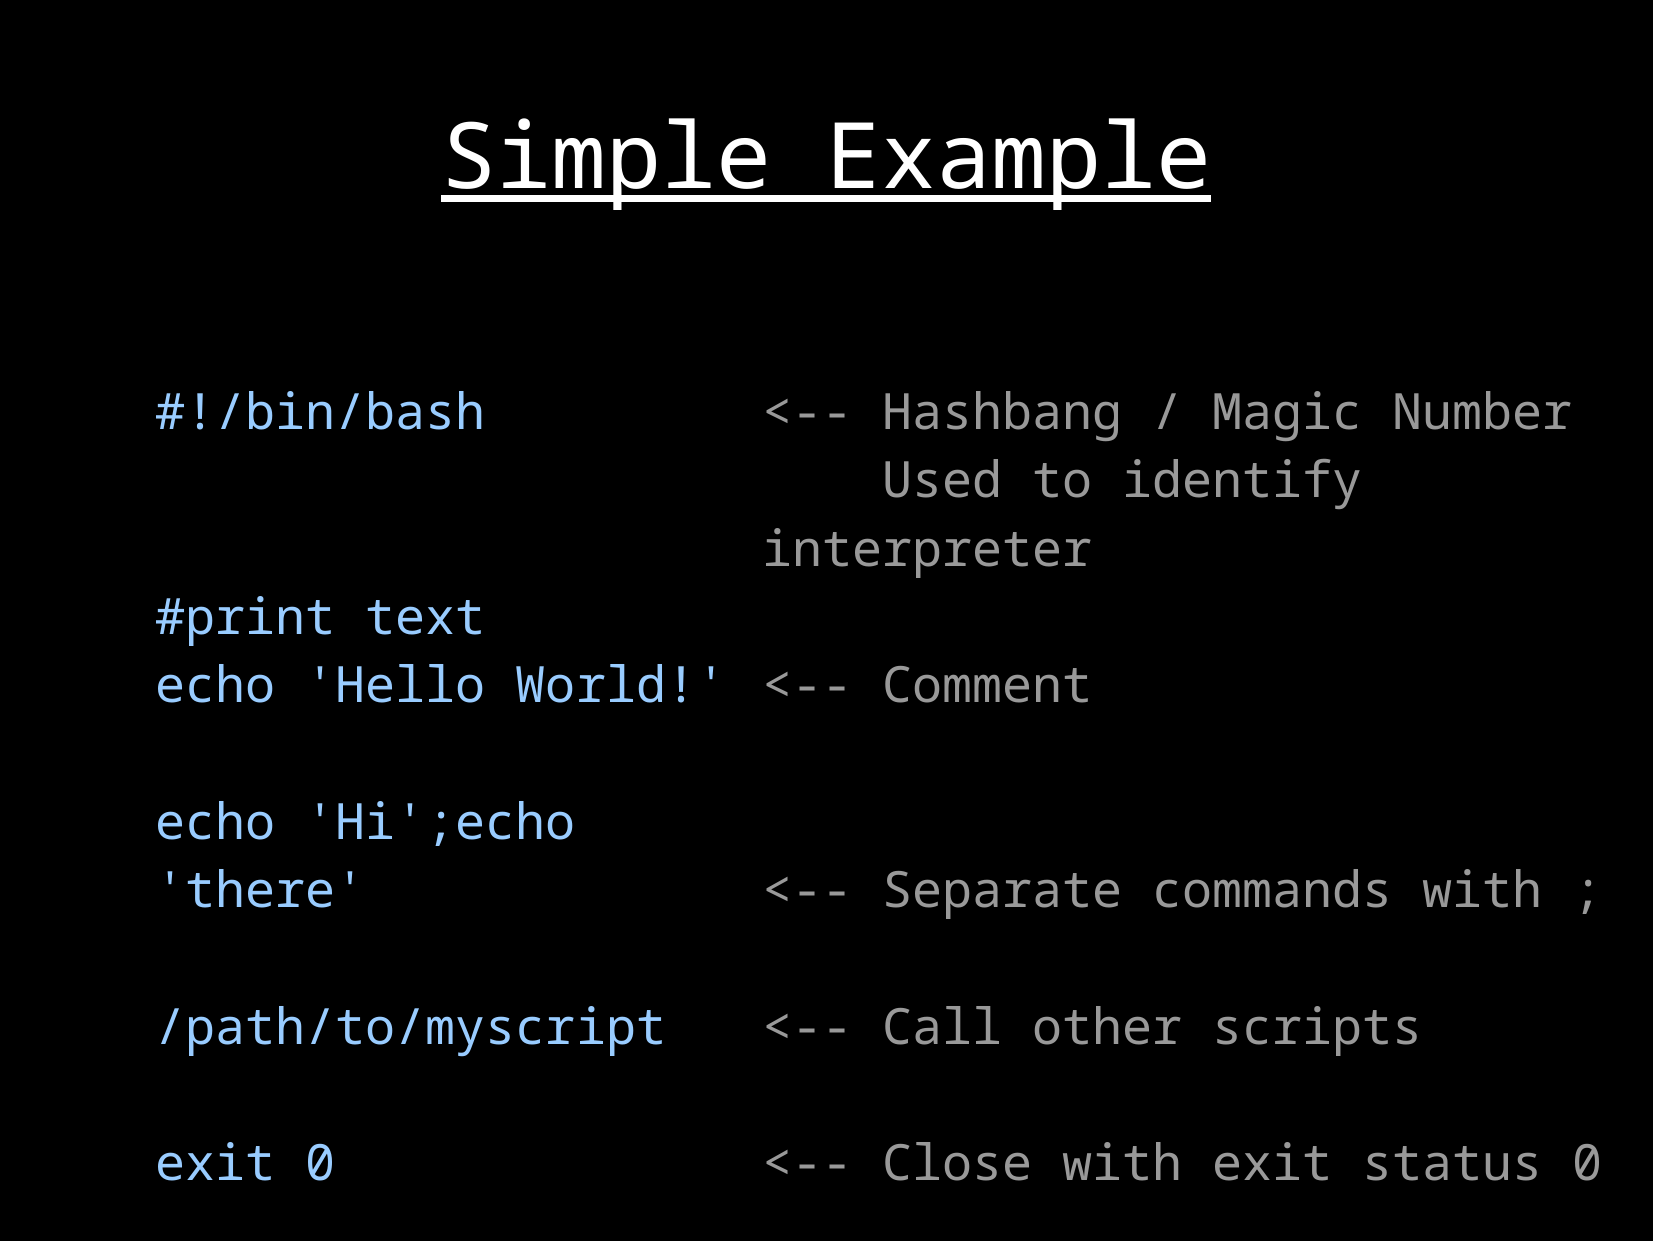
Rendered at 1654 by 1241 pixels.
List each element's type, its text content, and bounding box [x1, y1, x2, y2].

title Simple Example [82, 49, 1571, 257]
table_header <-- Hashbang / Magic Number Used to identify interpreter <-- Comment <-- Separate commands with ; <-- Call other scripts <-- Close with exit status 0 [748, 369, 1631, 1203]
table_header #!/bin/bash #print text echo 'Hello World!' echo 'Hi';echo 'there' /path/to/myscript exit 0 [141, 369, 748, 1203]
